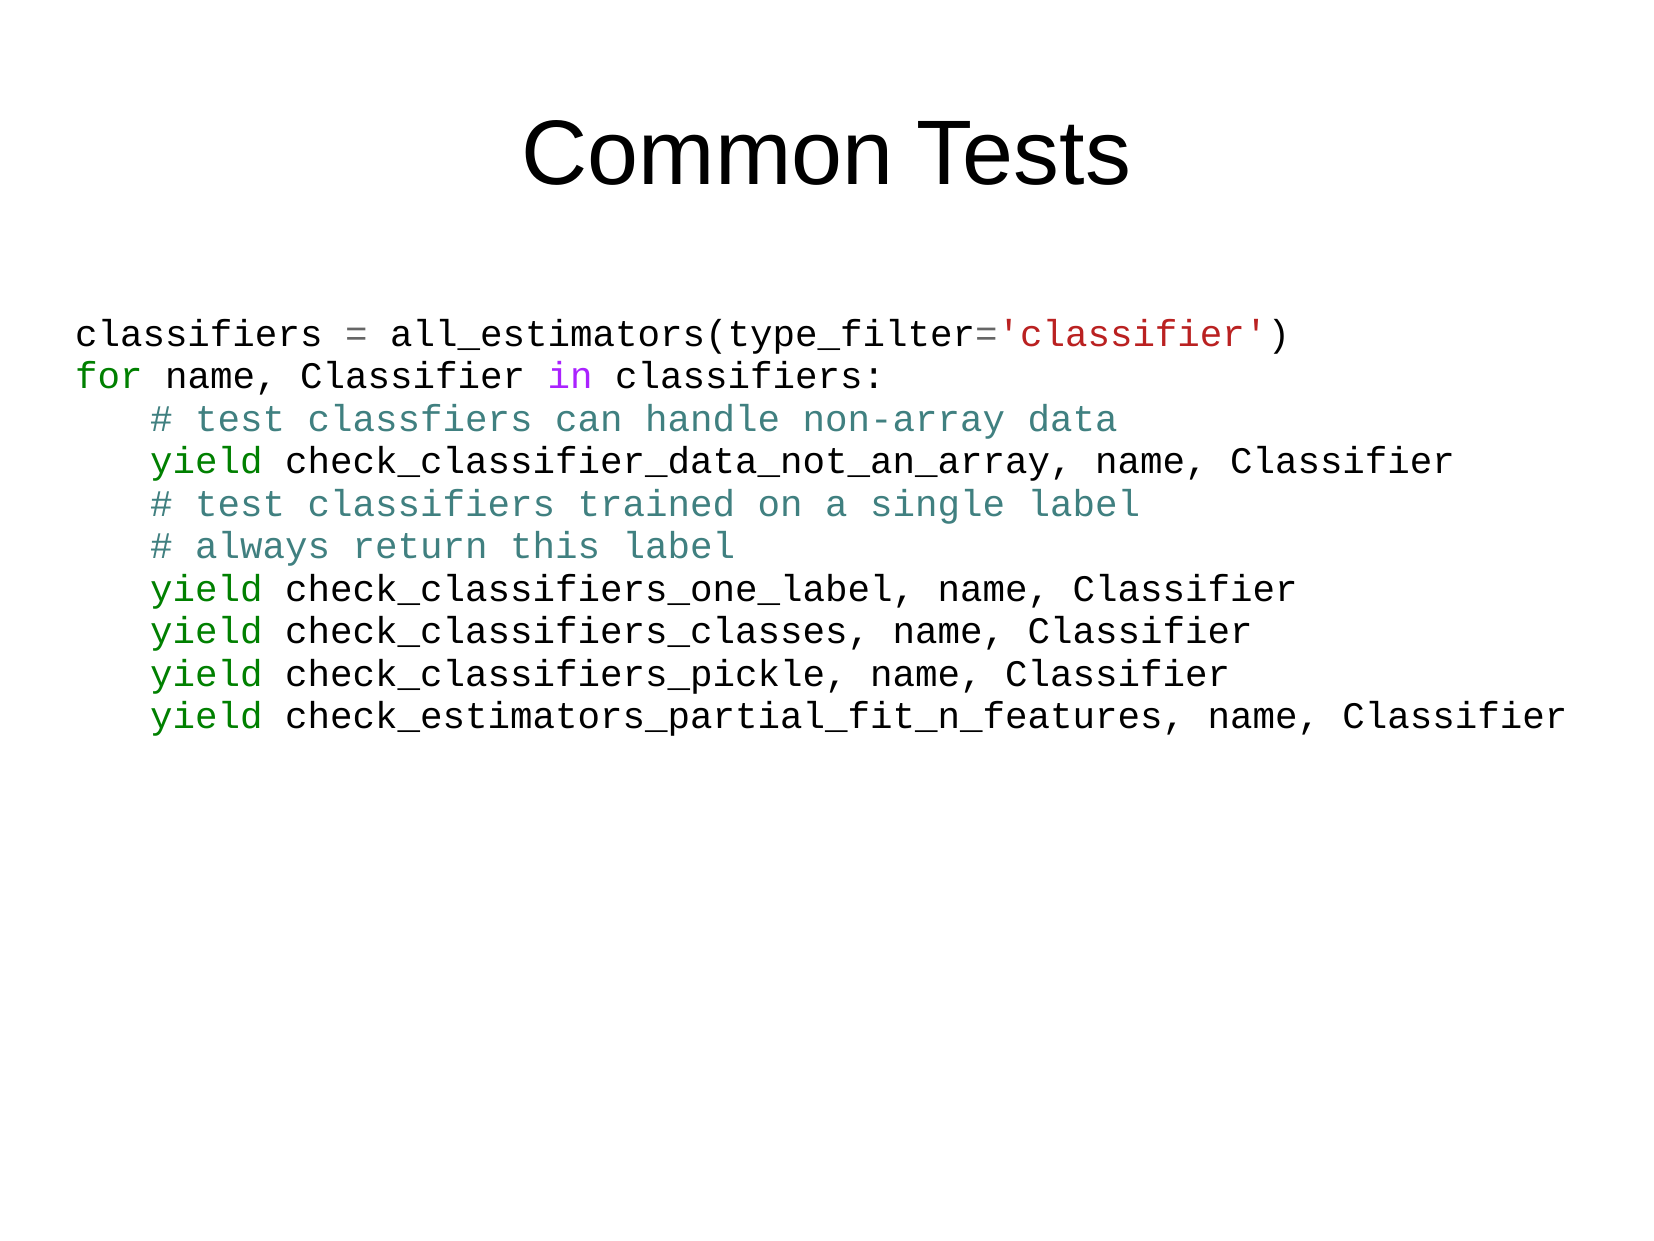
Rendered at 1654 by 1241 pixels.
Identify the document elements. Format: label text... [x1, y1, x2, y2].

title Common Tests [82, 49, 1571, 257]
text_box classifiers = all_estimators(type_filter='classifier') for name, Classifier in classifiers: # test classfiers can handle non-array data yield check_classifier_data_not_an_array, name, Classifier # test classifiers trained on a single label # always return this label yield check_classifiers_one_label, name, Classifier yield check_classifiers_classes, name, Classifier yield check_classifiers_pickle, name, Classifier yield check_estimators_partial_fit_n_features, name, Classifier [75, 315, 1568, 743]
